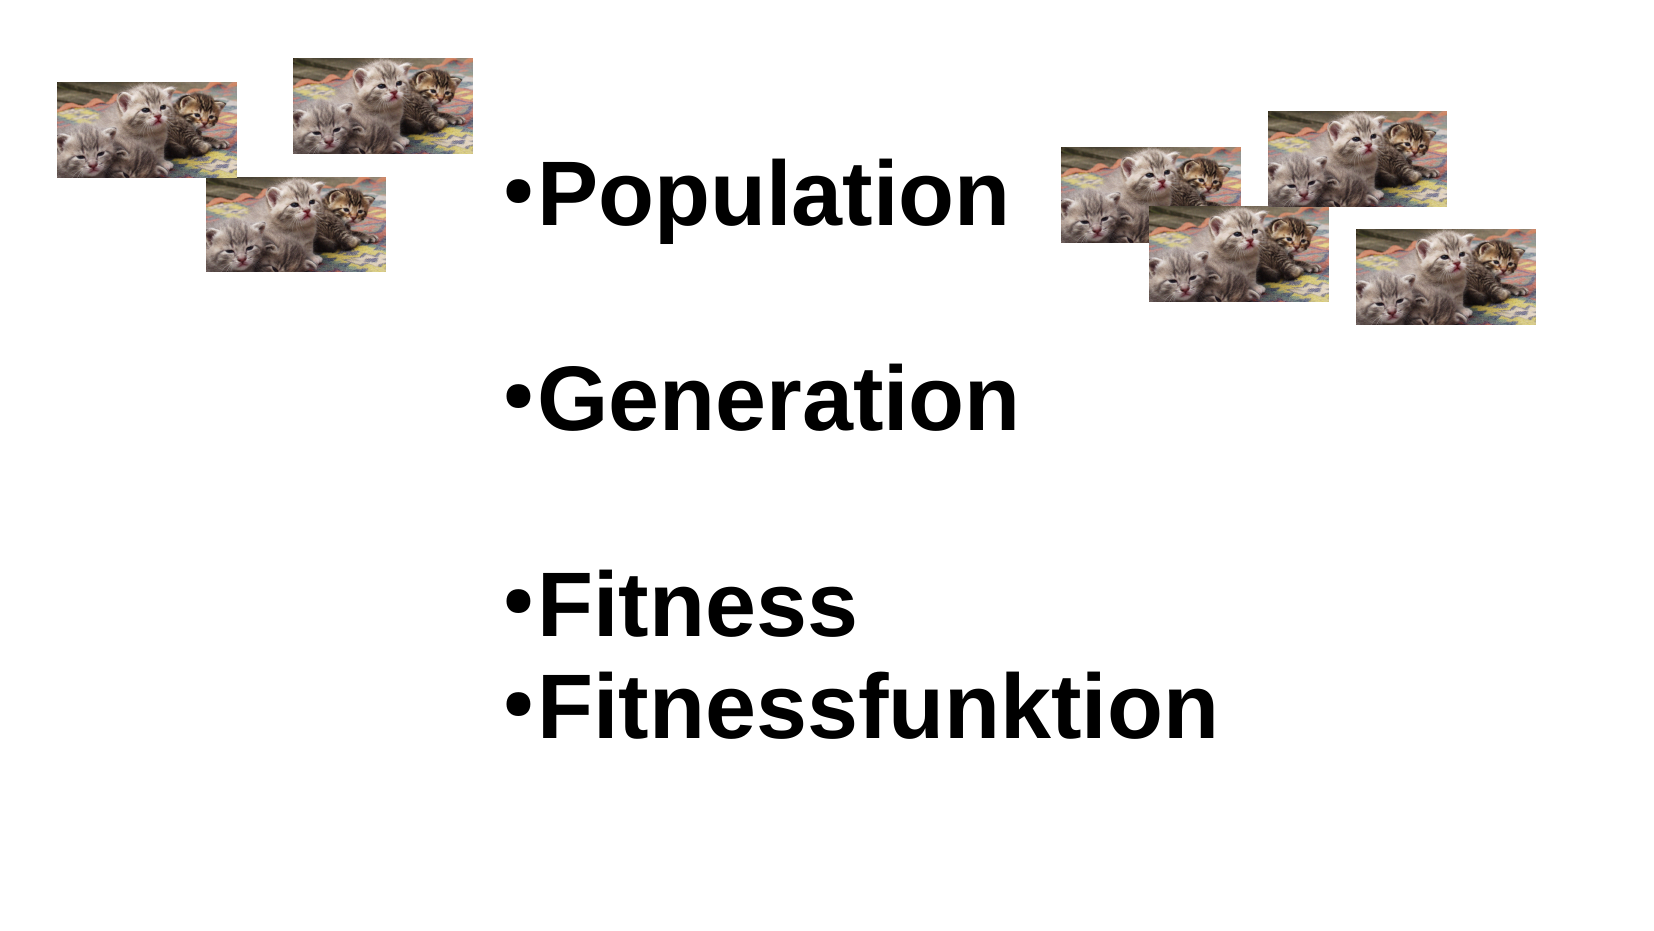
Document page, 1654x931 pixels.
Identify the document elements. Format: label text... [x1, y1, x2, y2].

picture [293, 58, 473, 154]
picture [1061, 111, 1447, 302]
picture [57, 82, 386, 272]
picture [1356, 229, 1536, 325]
subtitle Population Generation Fitness Fitnessfunktion [431, 0, 1654, 931]
